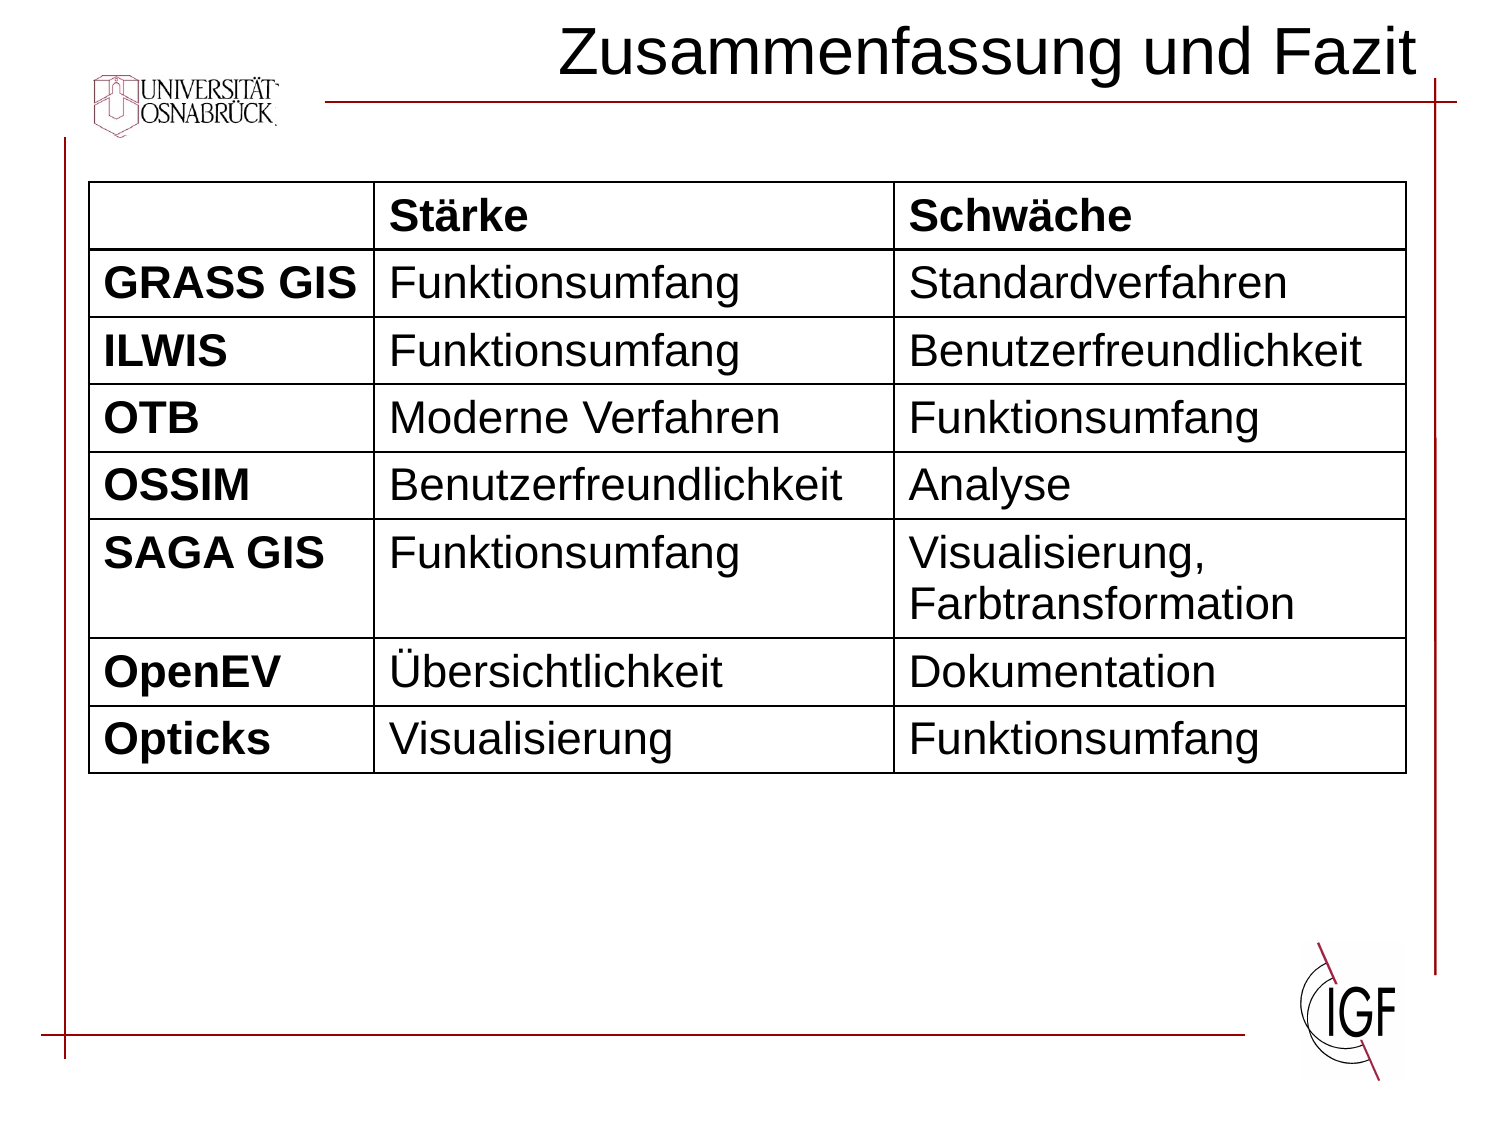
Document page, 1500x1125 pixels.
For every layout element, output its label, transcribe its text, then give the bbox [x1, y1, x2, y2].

table_cell Funktionsumfang [375, 520, 893, 637]
table_header [90, 183, 373, 248]
table_cell Funktionsumfang [895, 707, 1405, 772]
table_cell Benutzerfreundlichkeit [895, 318, 1405, 383]
table_cell OpenEV [90, 639, 373, 705]
table_header Stärke [375, 183, 893, 248]
table_header Schwäche [895, 183, 1405, 248]
table_cell Moderne Verfahren [375, 385, 893, 451]
table_cell Übersichtlichkeit [375, 639, 893, 705]
table_cell OTB [90, 385, 373, 451]
picture [1300, 942, 1404, 1081]
table_cell ILWIS [90, 318, 373, 383]
table_cell Funktionsumfang [375, 318, 893, 383]
table_cell SAGA GIS [90, 520, 373, 637]
table_cell Visualisierung [375, 707, 893, 772]
table_cell GRASS GIS [90, 251, 373, 316]
picture [93, 75, 279, 138]
table_cell Funktionsumfang [895, 385, 1405, 451]
title Zusammenfassung und Fazit [290, 13, 1418, 89]
table_cell Funktionsumfang [375, 251, 893, 316]
table_cell OSSIM [90, 453, 373, 518]
table_cell Analyse [895, 453, 1405, 518]
table_cell Opticks [90, 707, 373, 772]
table_cell Dokumentation [895, 639, 1405, 705]
table_cell Standardverfahren [895, 251, 1405, 316]
table_cell Benutzerfreundlichkeit [375, 453, 893, 518]
table_cell Visualisierung, Farbtransformation [895, 520, 1405, 637]
